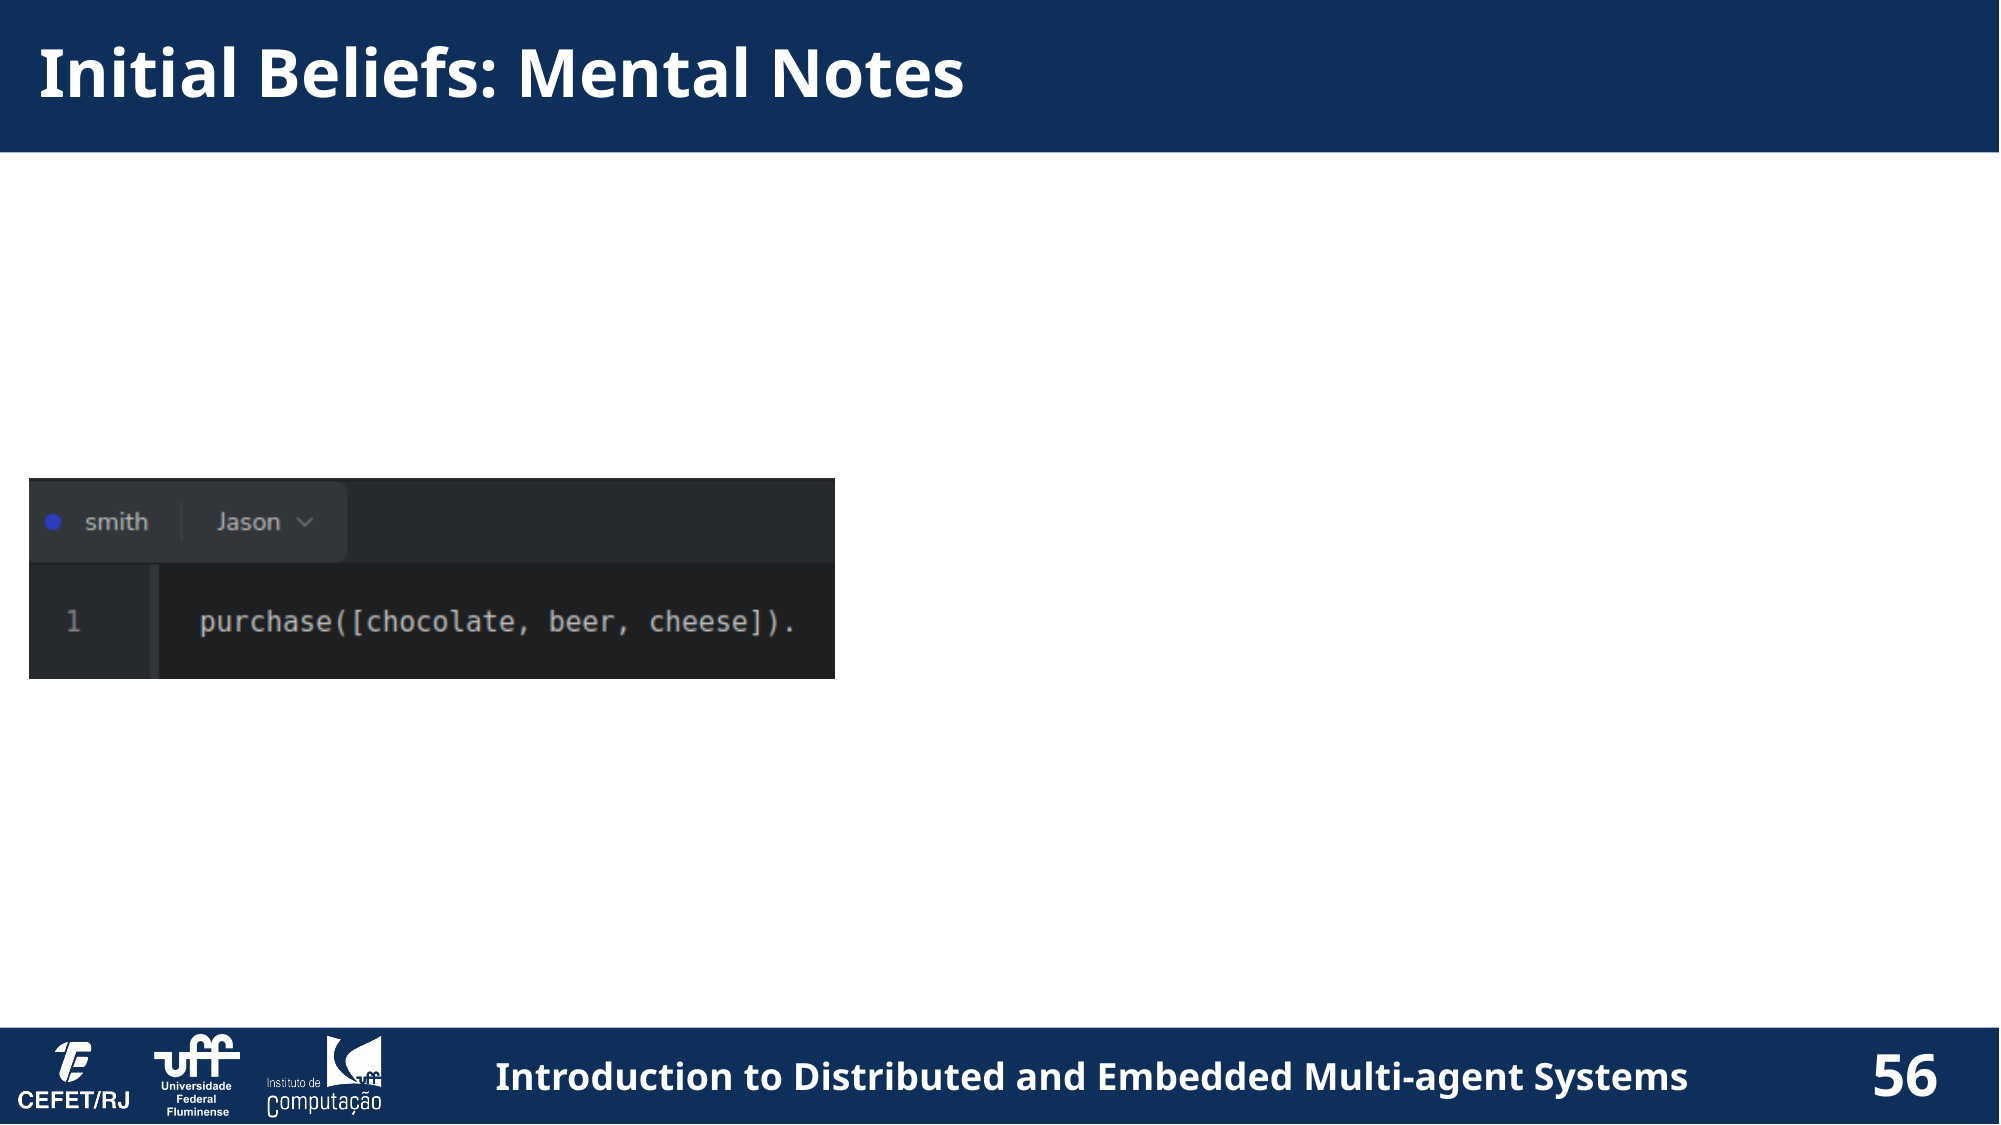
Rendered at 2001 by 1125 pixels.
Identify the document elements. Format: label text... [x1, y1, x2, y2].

text_box Initial Beliefs: Mental Notes [25, 23, 1999, 119]
picture [18, 1021, 129, 1125]
picture [153, 1033, 241, 1121]
picture [29, 478, 835, 679]
picture [265, 1033, 383, 1118]
